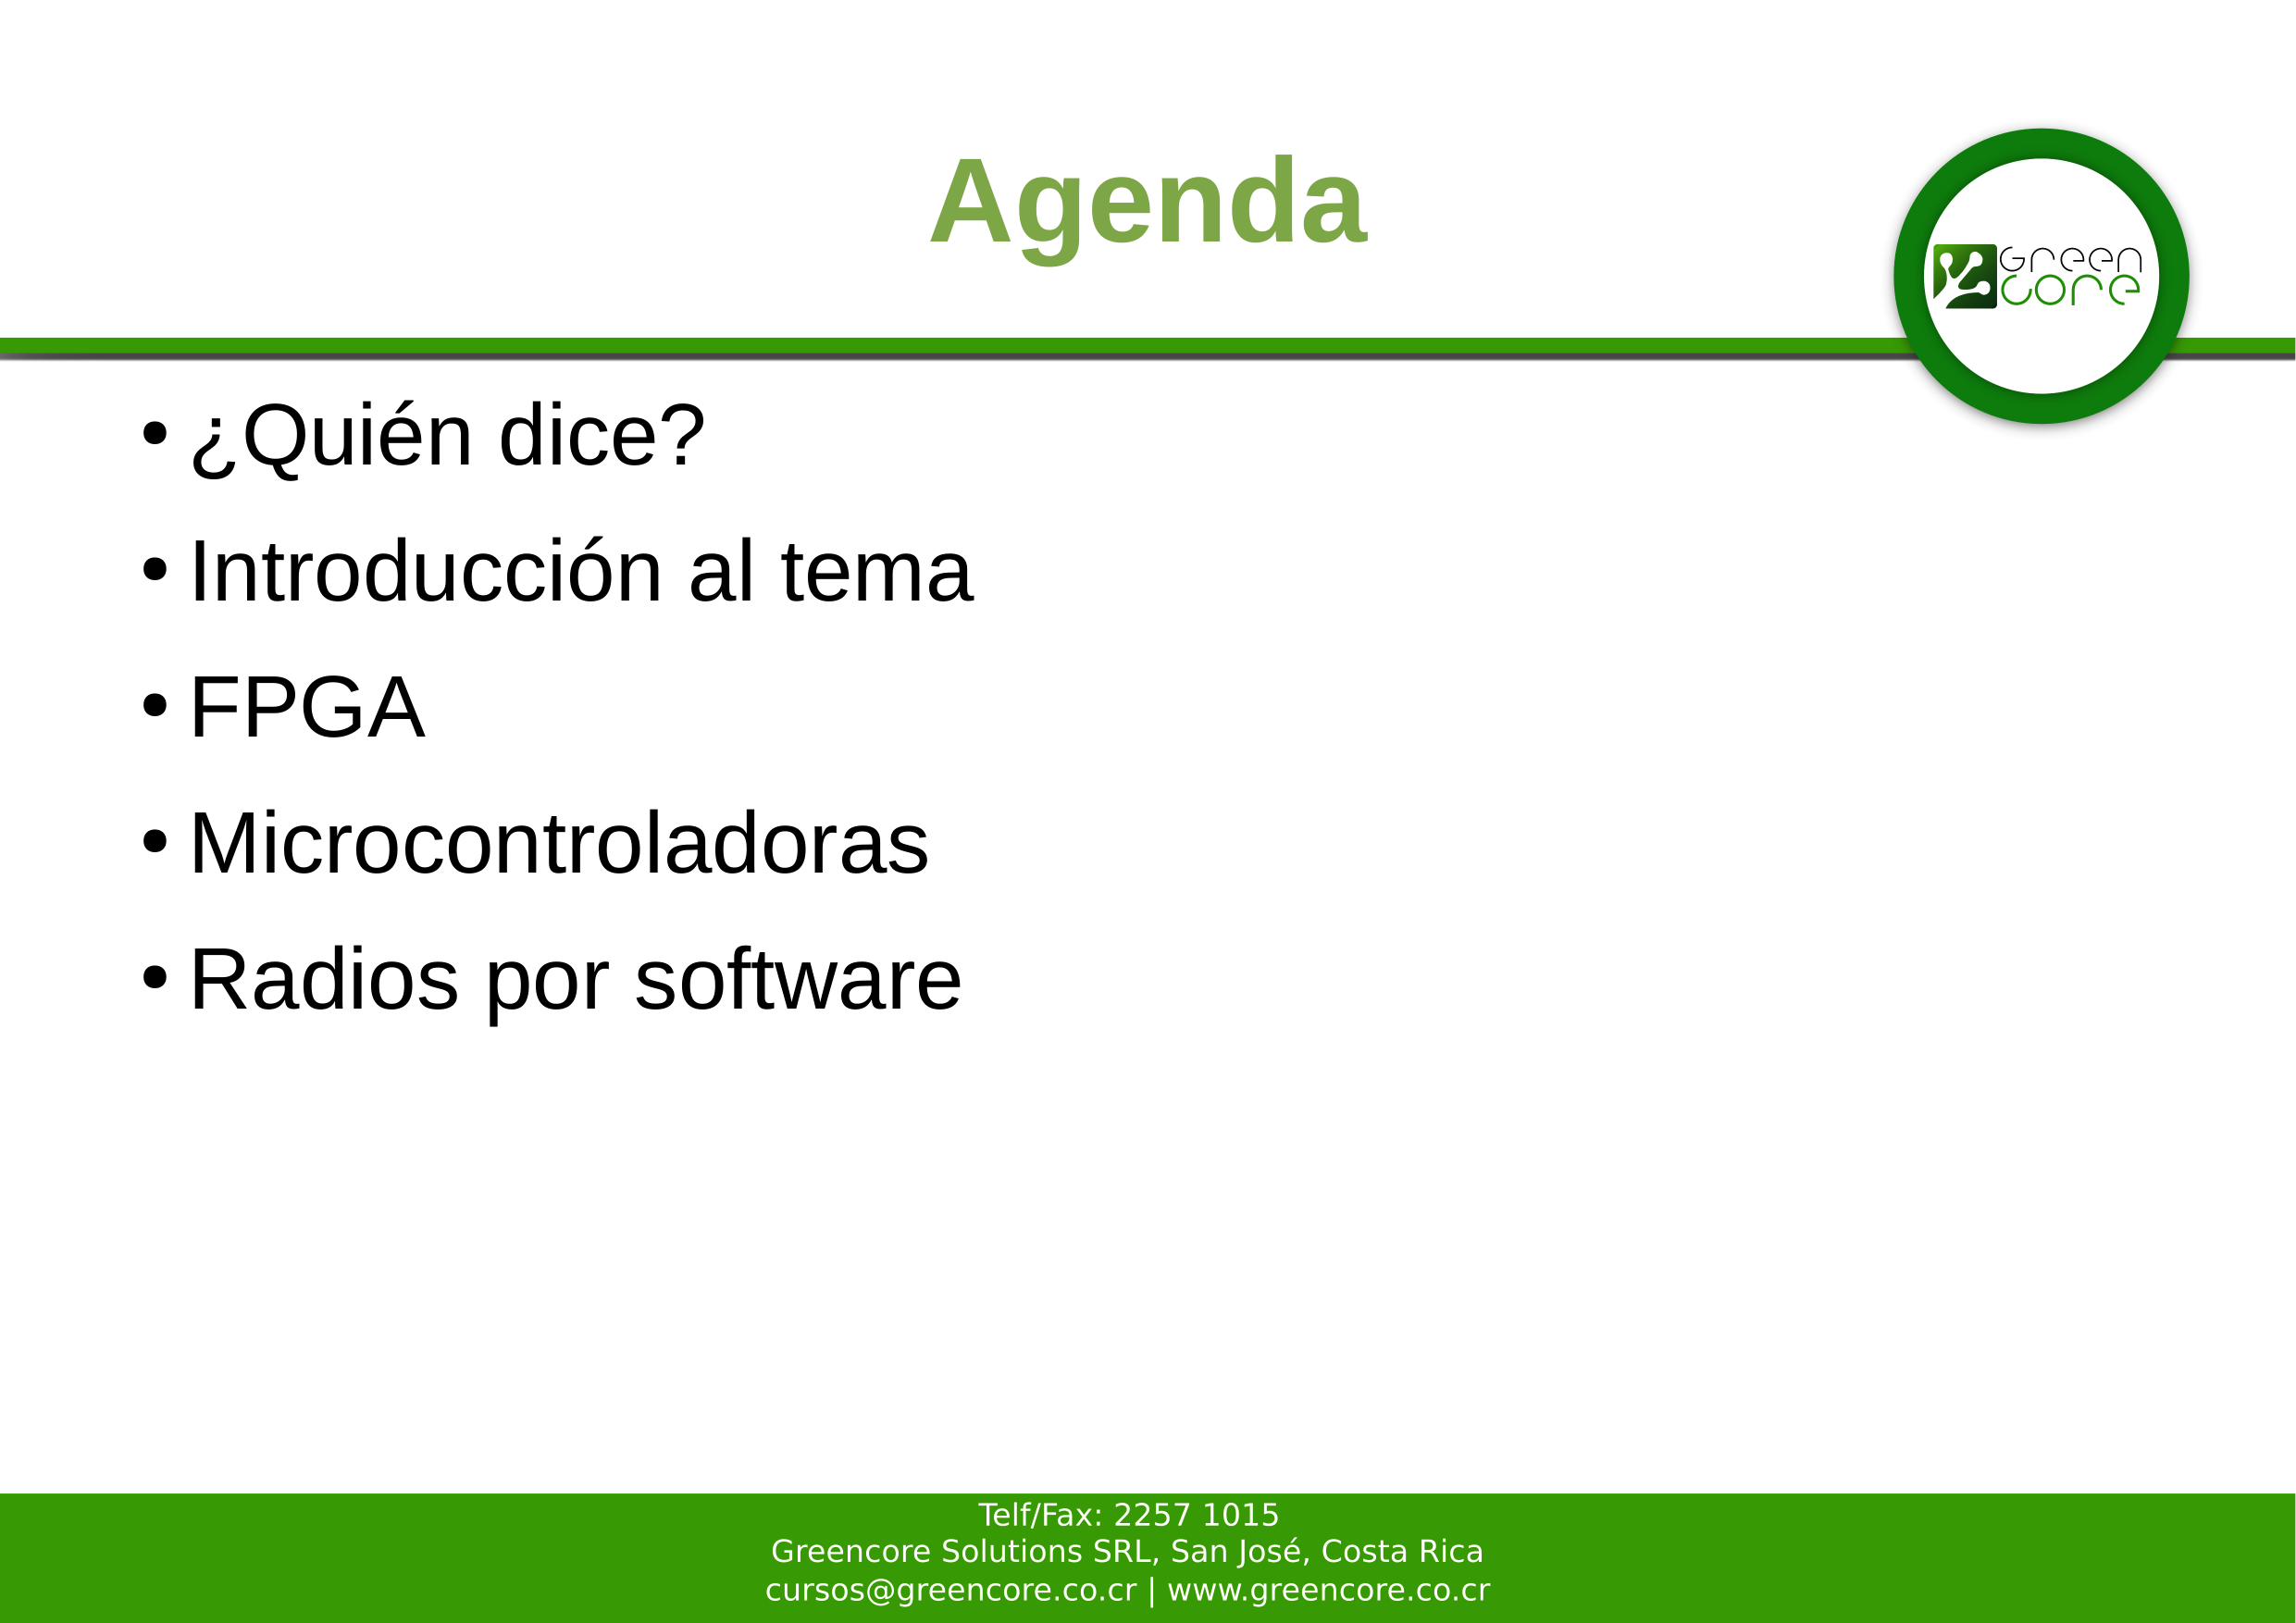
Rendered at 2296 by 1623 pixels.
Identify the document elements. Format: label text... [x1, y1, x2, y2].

title Agenda [115, 64, 2181, 336]
list ¿Quién dice? Introducción al tema FPGA Microcontroladoras Radios por software [122, 386, 2190, 1623]
picture [0, 0, 2296, 1623]
